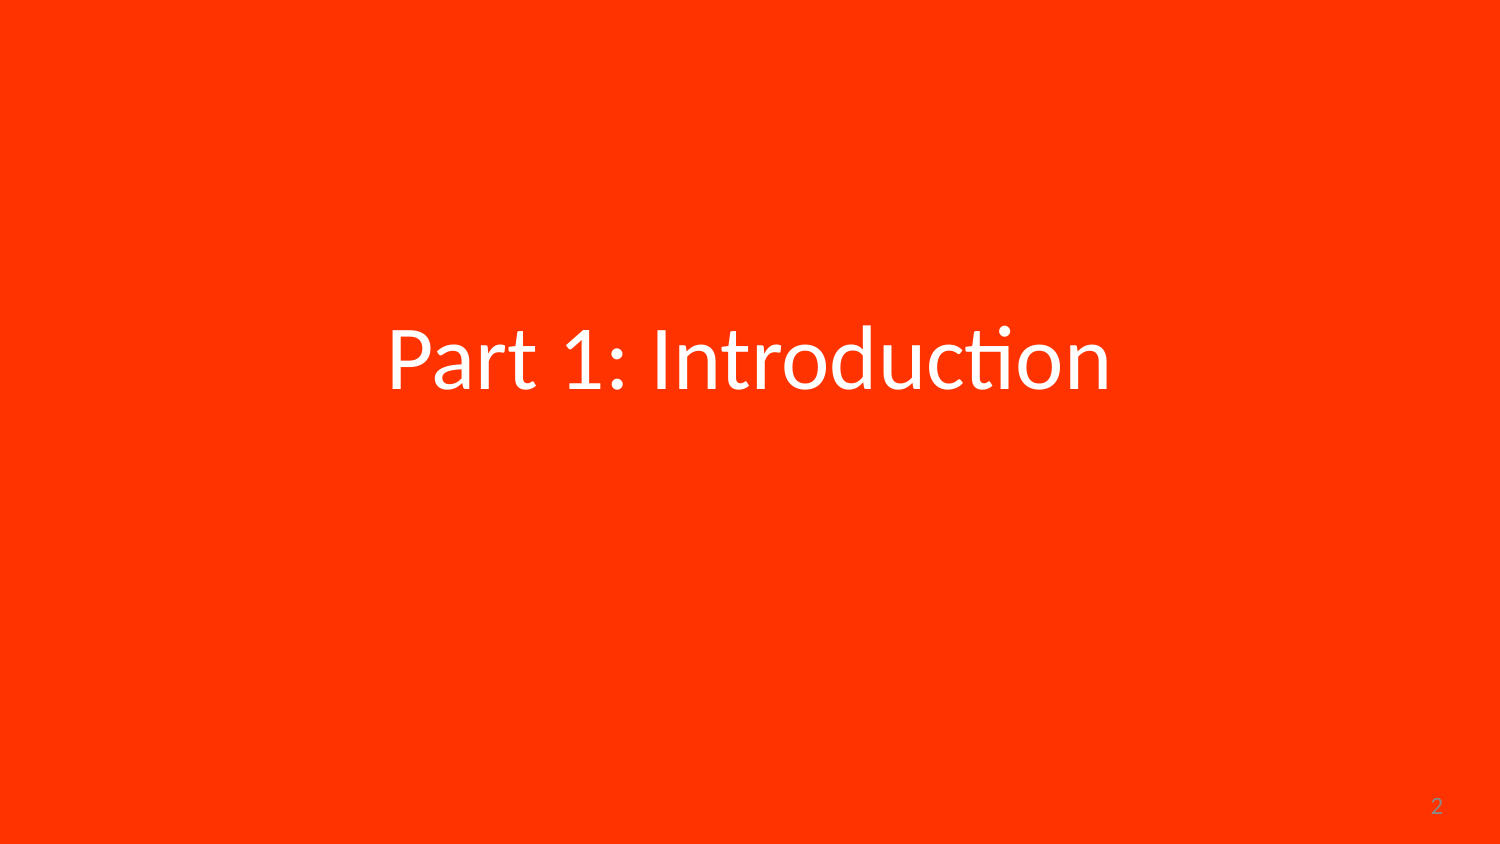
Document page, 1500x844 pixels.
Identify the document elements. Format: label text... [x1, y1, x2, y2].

text_box 2 [1415, 782, 1500, 828]
title Part 1: Introduction [112, 262, 1388, 443]
